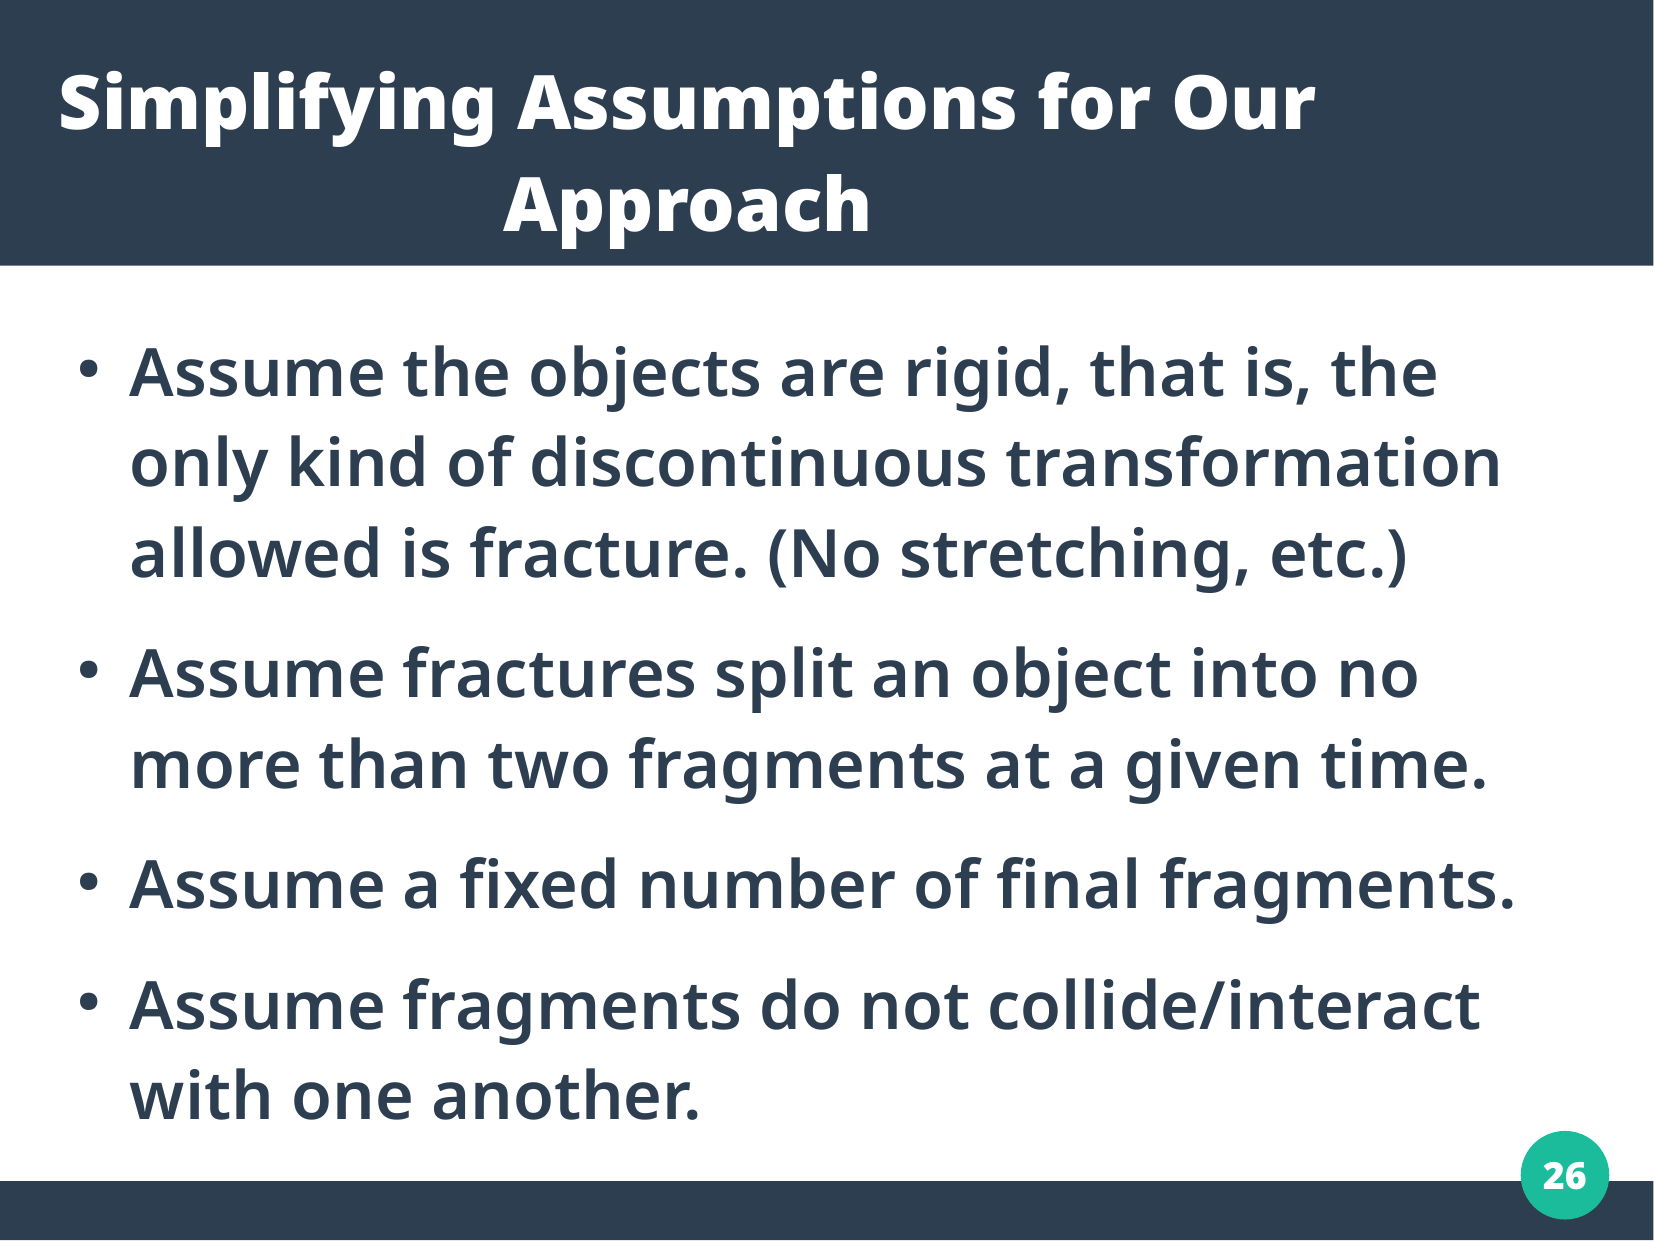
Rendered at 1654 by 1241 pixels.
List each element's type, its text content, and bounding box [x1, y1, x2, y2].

title Simplifying Assumptions for Our Approach [59, 49, 1595, 207]
list Assume the objects are rigid, that is, the only kind of discontinuous transformation allowed is fracture. (No stretching, etc.) Assume fractures split an object into no more than two fragments at a given time. Assume a fixed number of final fragments. Assume fragments do not collide/interact with one another. [59, 324, 1595, 1152]
